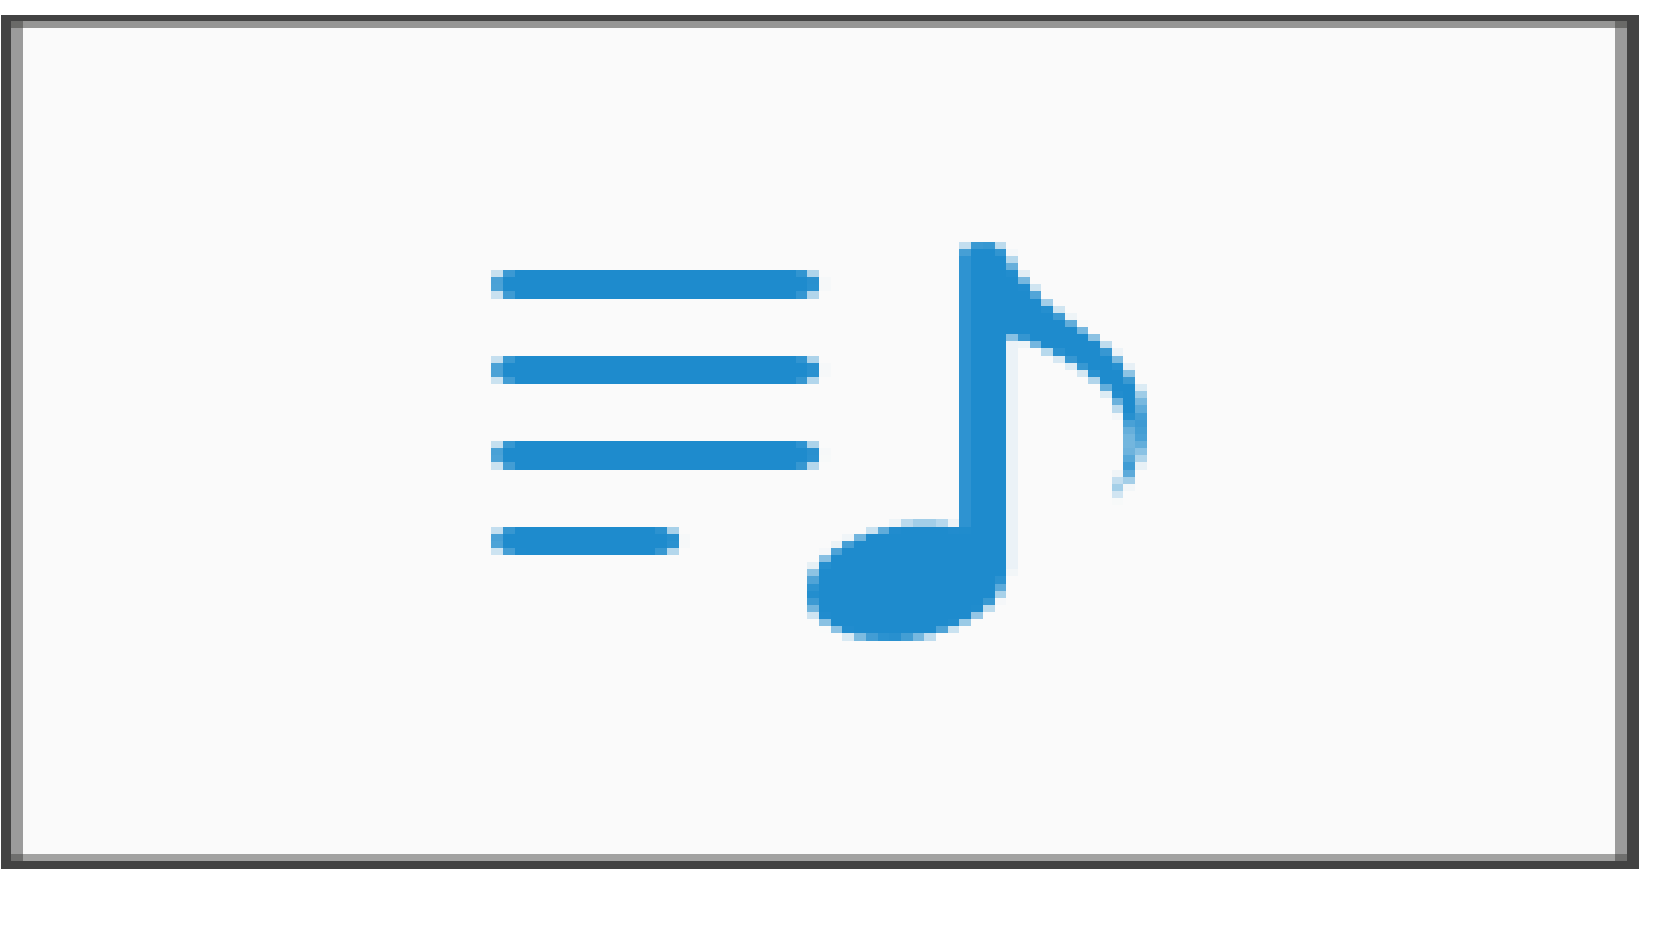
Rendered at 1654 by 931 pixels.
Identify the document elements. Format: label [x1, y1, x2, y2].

text_box [0, 13, 1640, 870]
